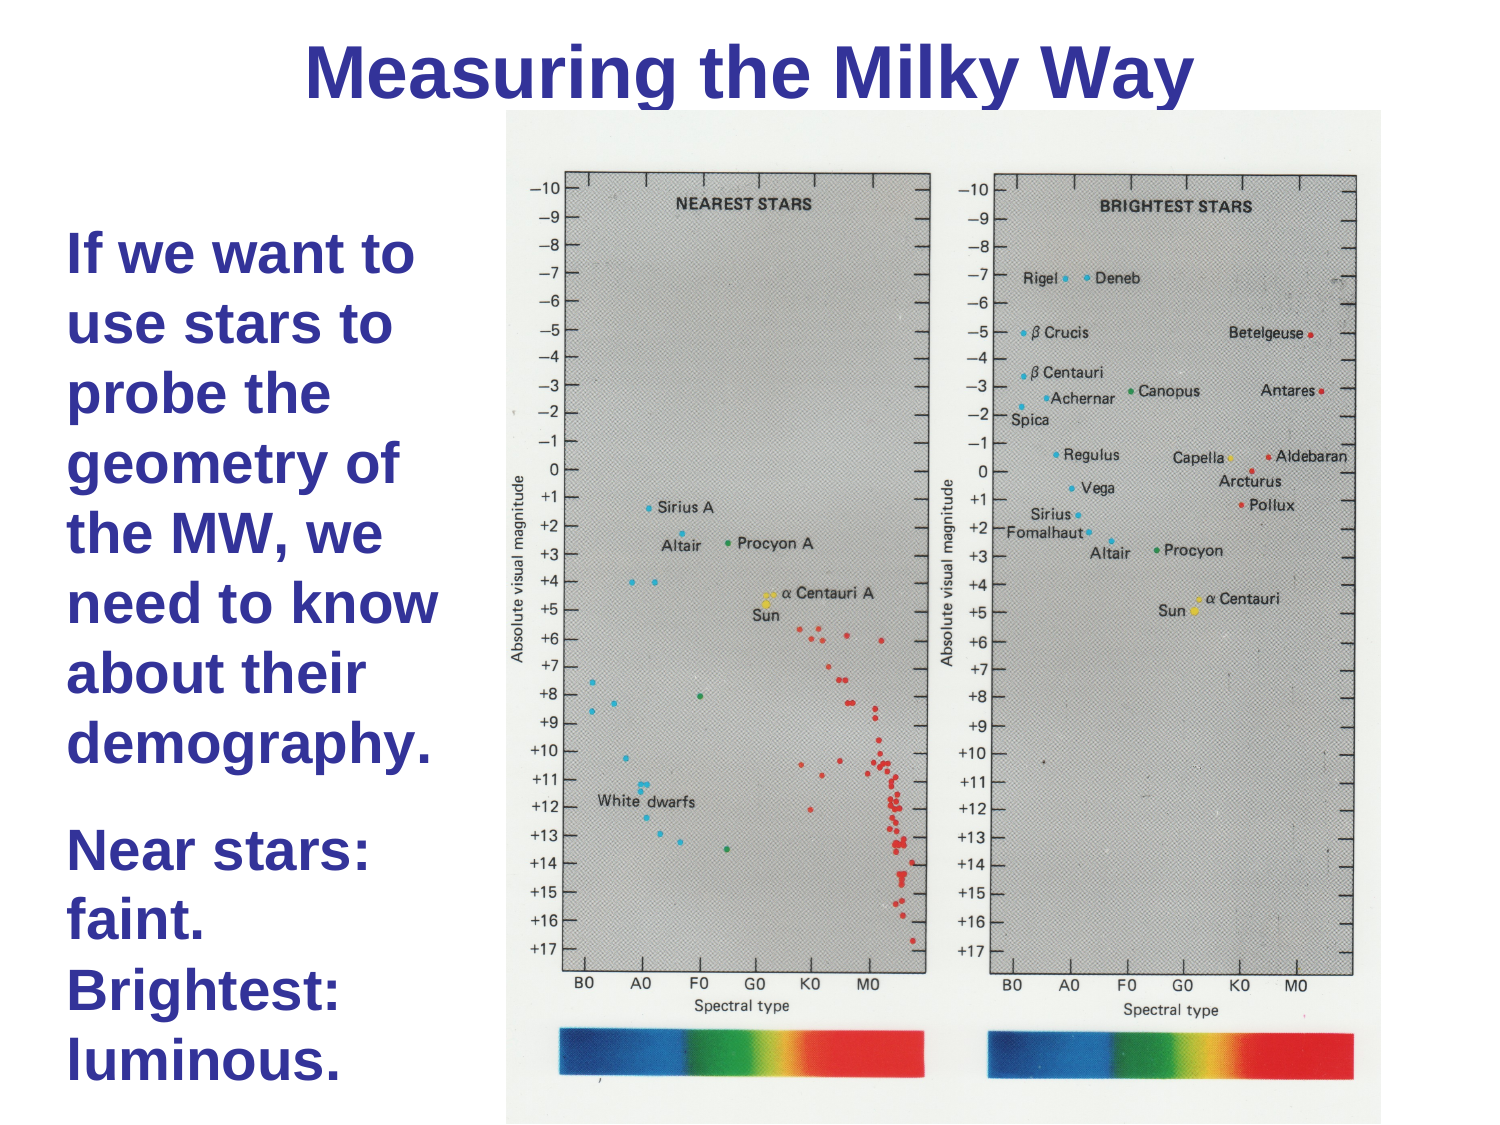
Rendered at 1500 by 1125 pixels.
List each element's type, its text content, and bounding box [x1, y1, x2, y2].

text_box If we want to use stars to probe the geometry of the MW, we need to know about their demography. Near stars: faint. Brightest: luminous. [52, 207, 496, 1100]
title Measuring the Milky Way [75, 0, 1426, 138]
picture [506, 110, 1381, 1124]
